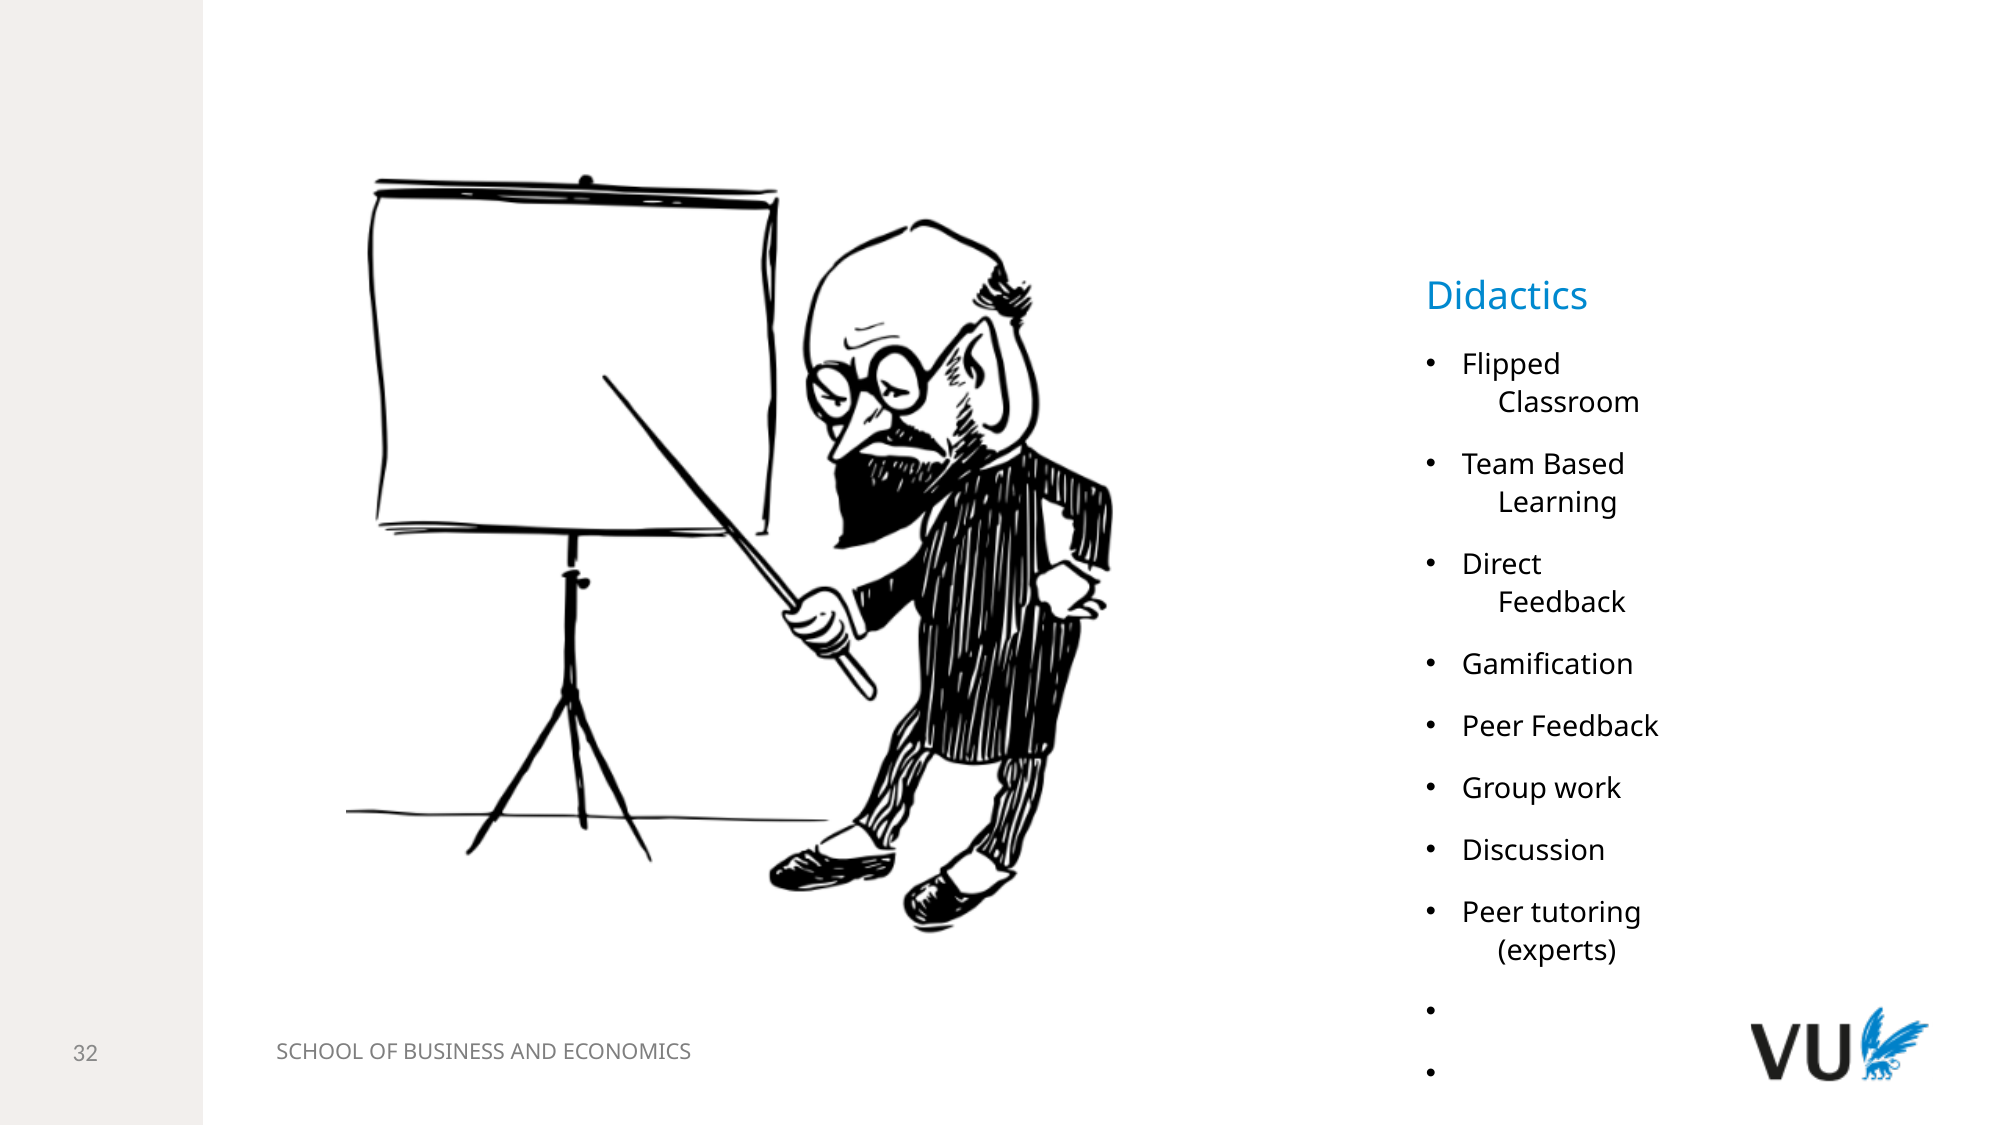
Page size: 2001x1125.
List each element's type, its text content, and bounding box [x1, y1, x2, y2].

text_box SCHOOL OF BUSINESS AND ECONOMICS [276, 977, 1413, 1125]
picture [346, 162, 1124, 938]
list Didactics Flipped Classroom Team Based Learning Direct Feedback Gamification Peer Feedback Group work Discussion Peer tutoring (experts) [1287, 264, 1927, 966]
text_box [72, 977, 173, 1125]
